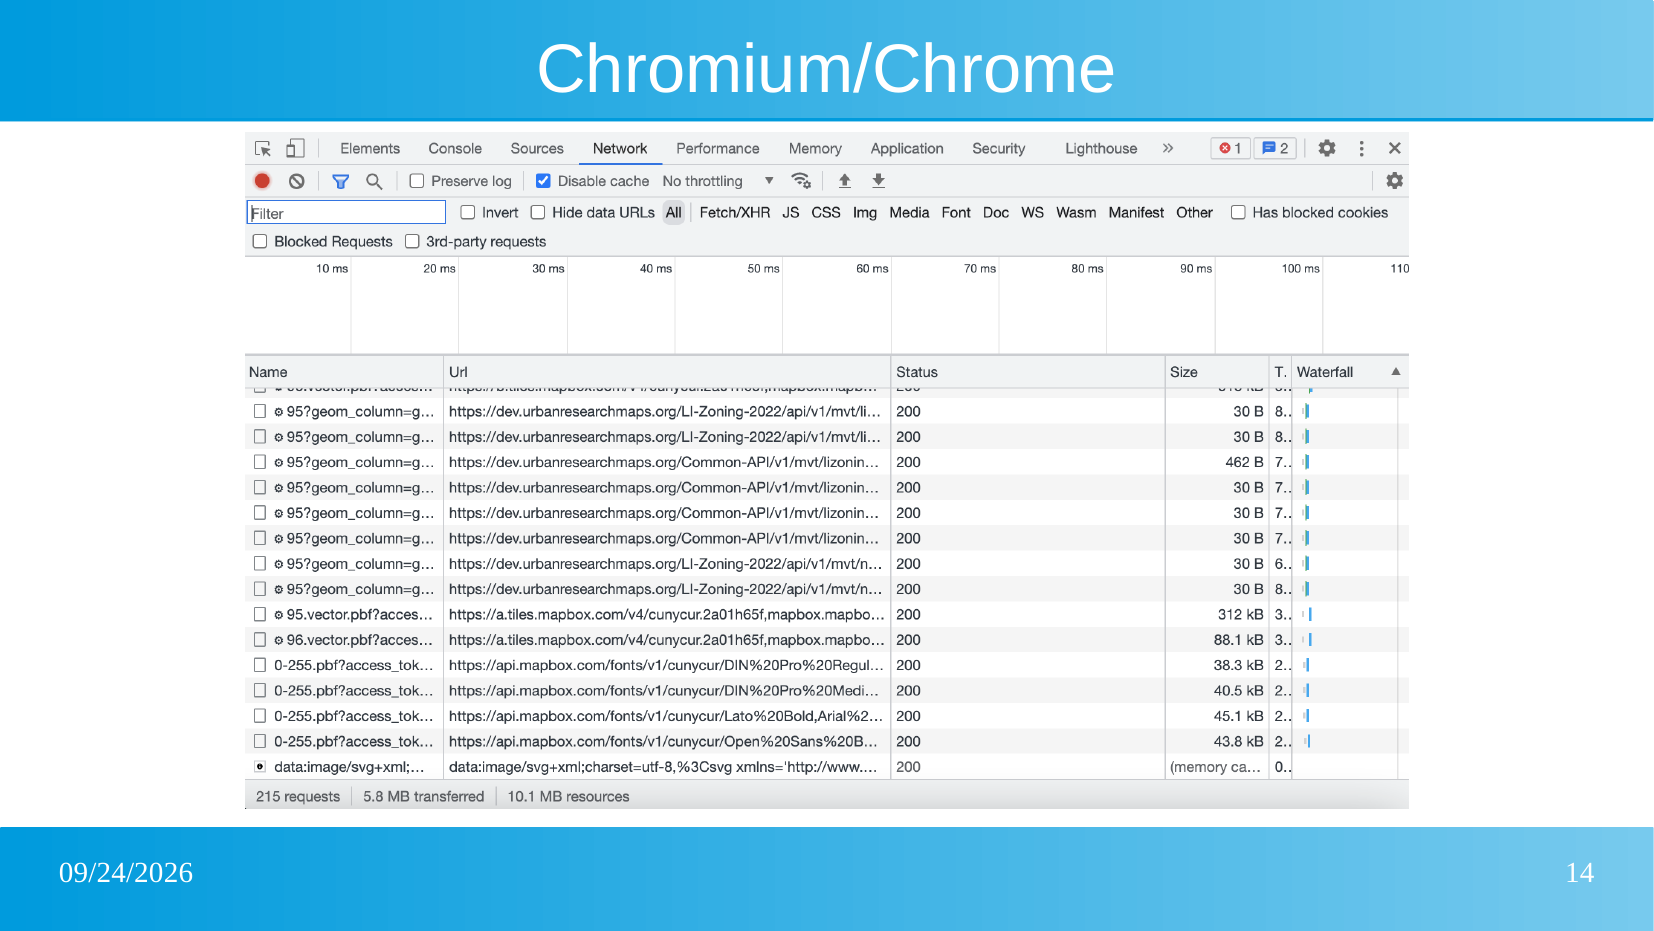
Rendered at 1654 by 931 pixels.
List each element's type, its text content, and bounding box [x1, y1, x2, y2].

picture [245, 132, 1409, 809]
title Chromium/Chrome [59, 29, 1595, 108]
